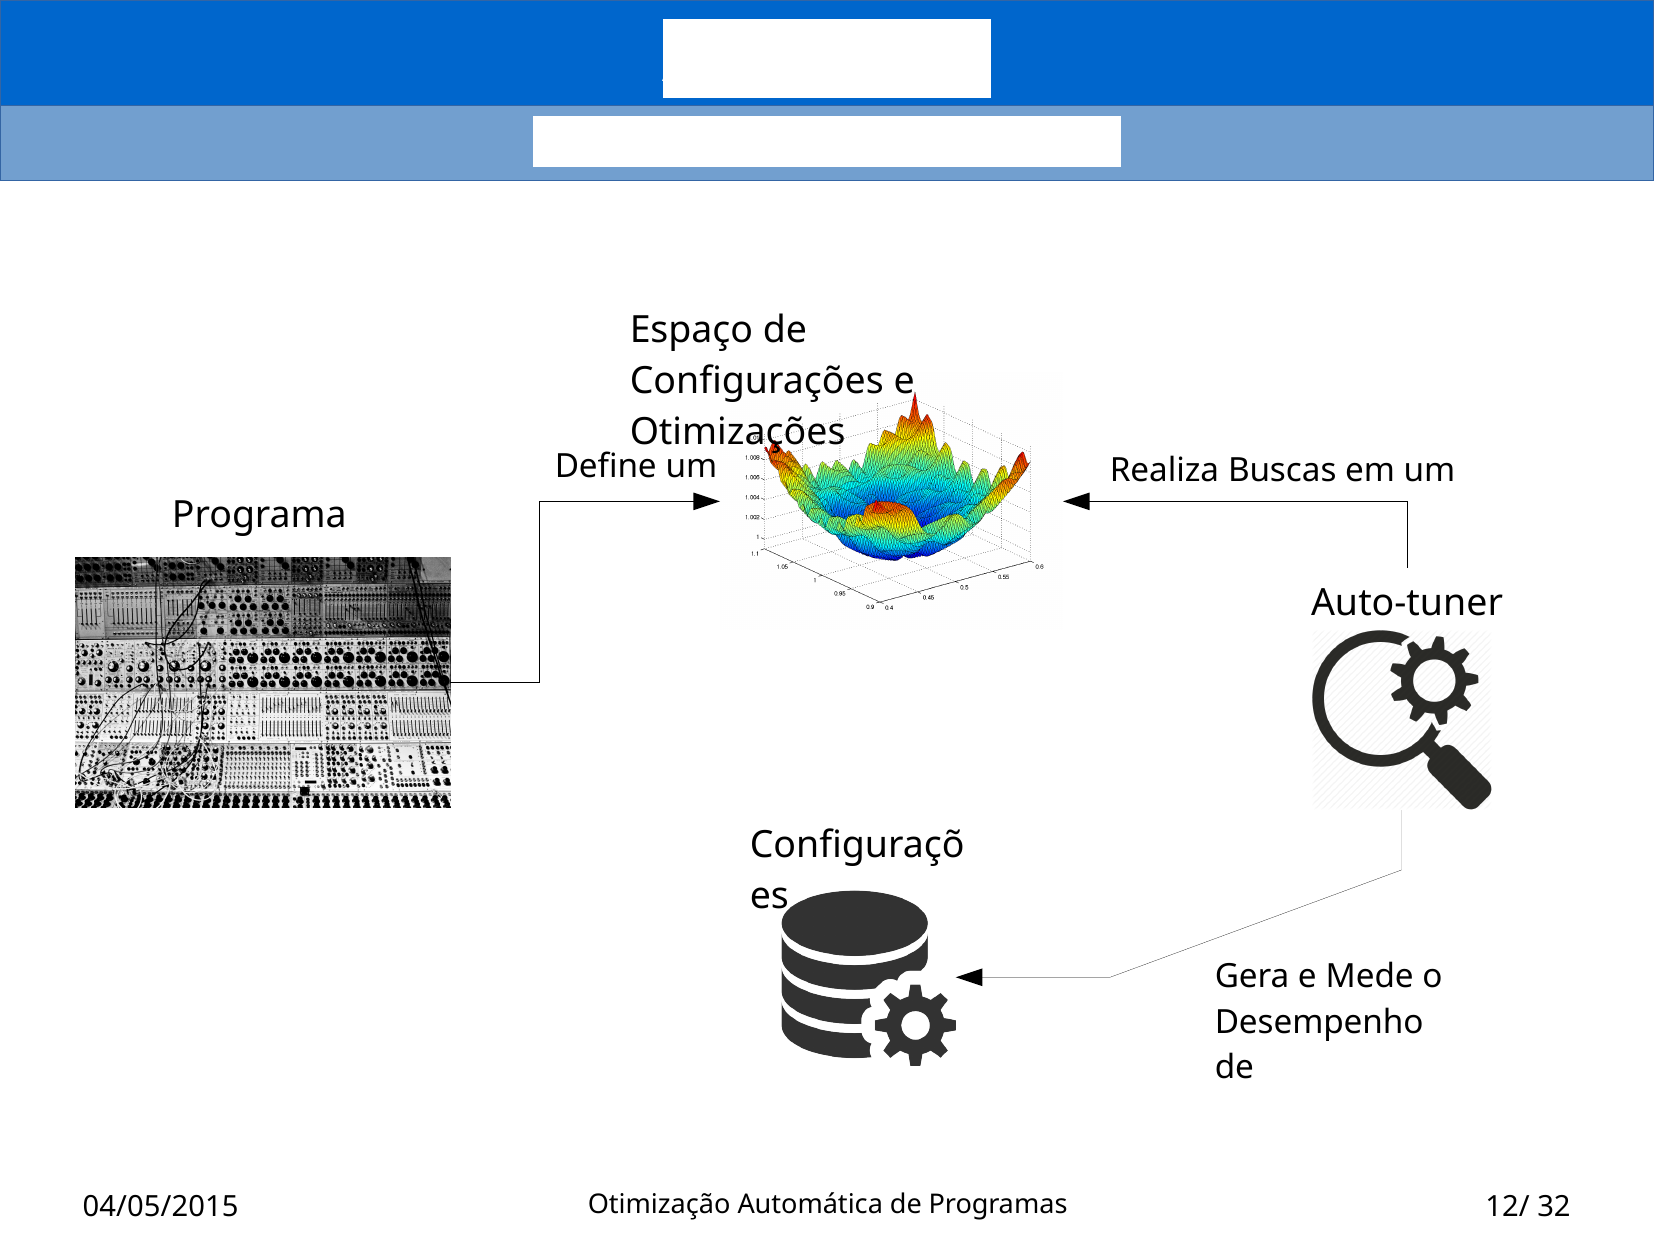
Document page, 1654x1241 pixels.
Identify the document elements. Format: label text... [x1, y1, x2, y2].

text_box Gera e Mede o Desempenho de [1200, 945, 1471, 1044]
text_box Navegando em Espaços de Busca [327, 15, 1327, 268]
text_box Realiza Buscas em um [1095, 438, 1437, 496]
picture [1311, 631, 1492, 811]
text_box Programa [157, 480, 346, 543]
text_box Espaço de Configurações e Otimizações [615, 295, 1051, 406]
text_box Define um [540, 435, 715, 492]
picture [75, 557, 451, 808]
title Auto-tuning [82, 0, 1571, 163]
text_box Configurações [735, 810, 1000, 873]
text_box Auto-tuner [1296, 567, 1501, 631]
picture [780, 889, 956, 1066]
picture [720, 372, 1063, 631]
